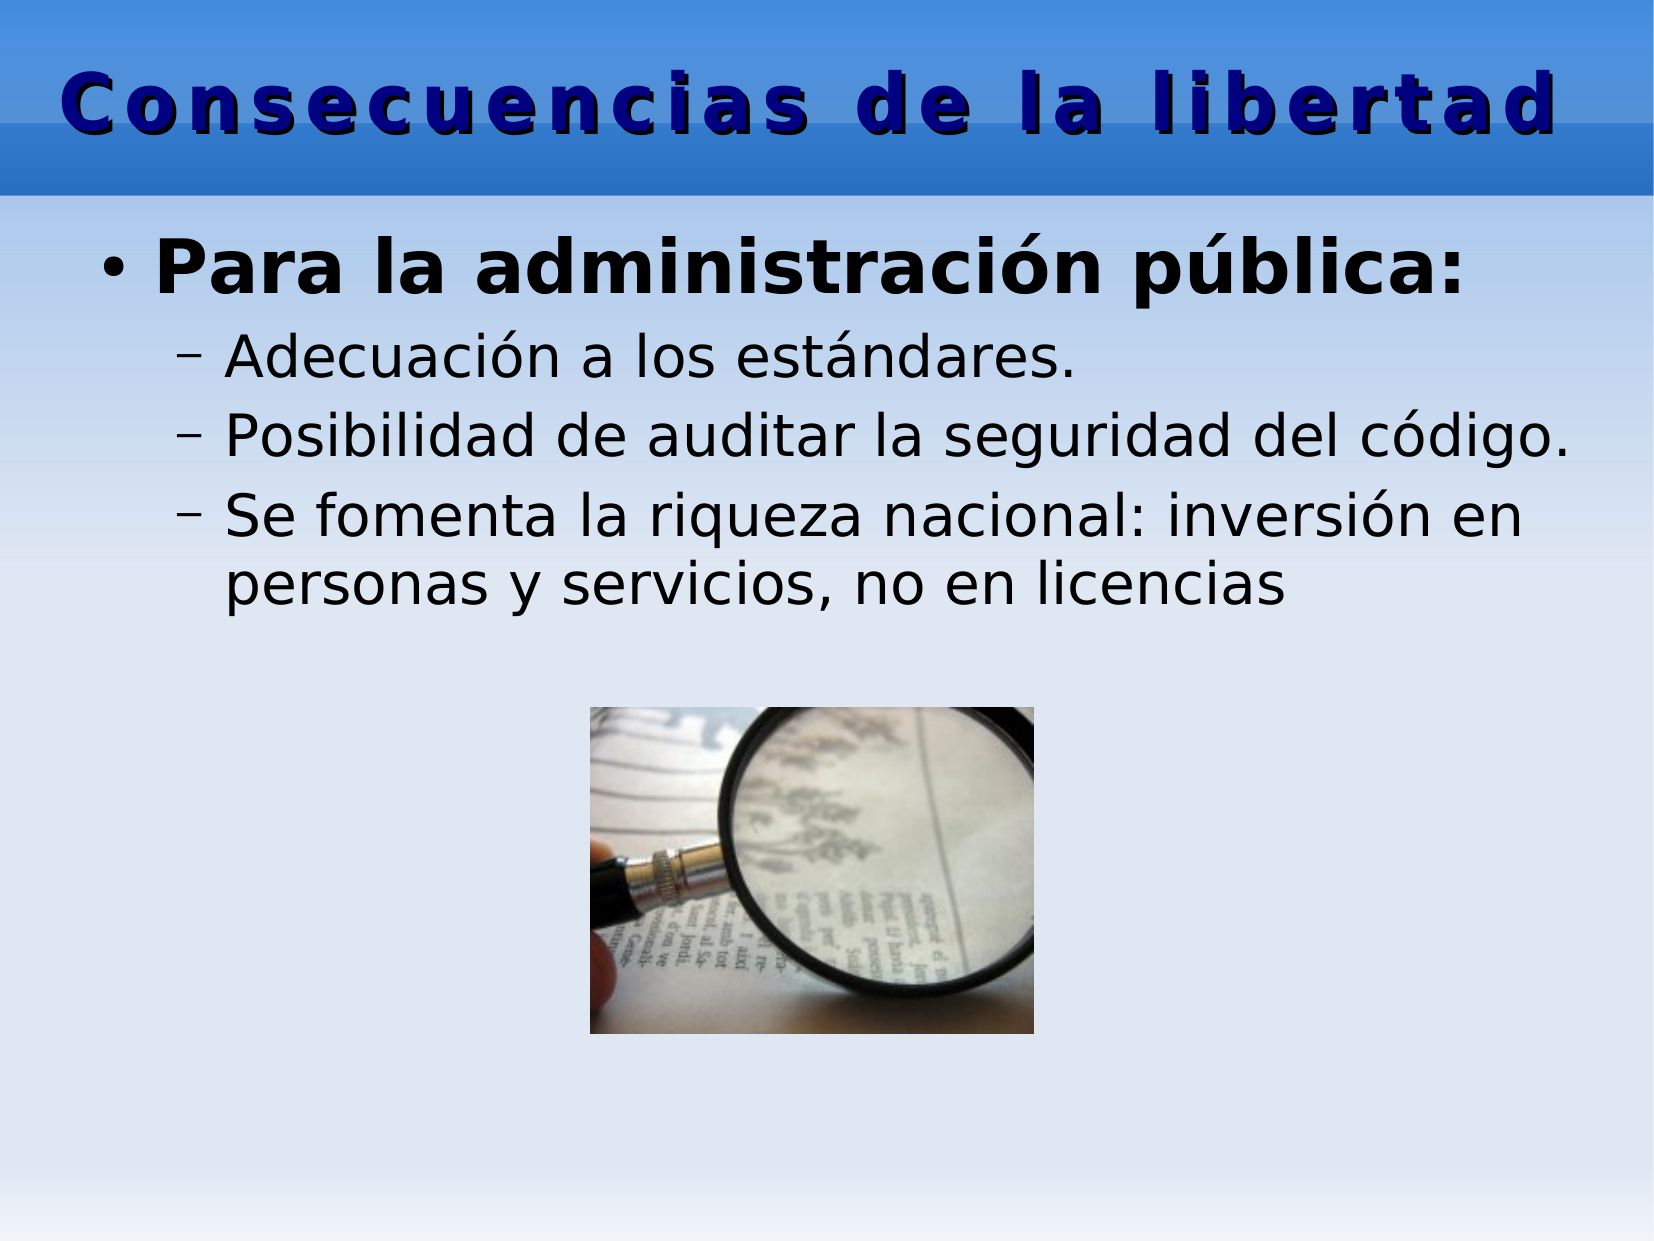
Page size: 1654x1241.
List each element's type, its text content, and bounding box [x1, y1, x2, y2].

picture [0, 0, 1654, 1241]
list Para la administración pública: Adecuación a los estándares. Posibilidad de auditar la seguridad del código. Se fomenta la riqueza nacional: inversión en personas y servicios, no en licencias [82, 224, 1625, 1083]
title Consecuencias de la libertad [59, 36, 1654, 171]
